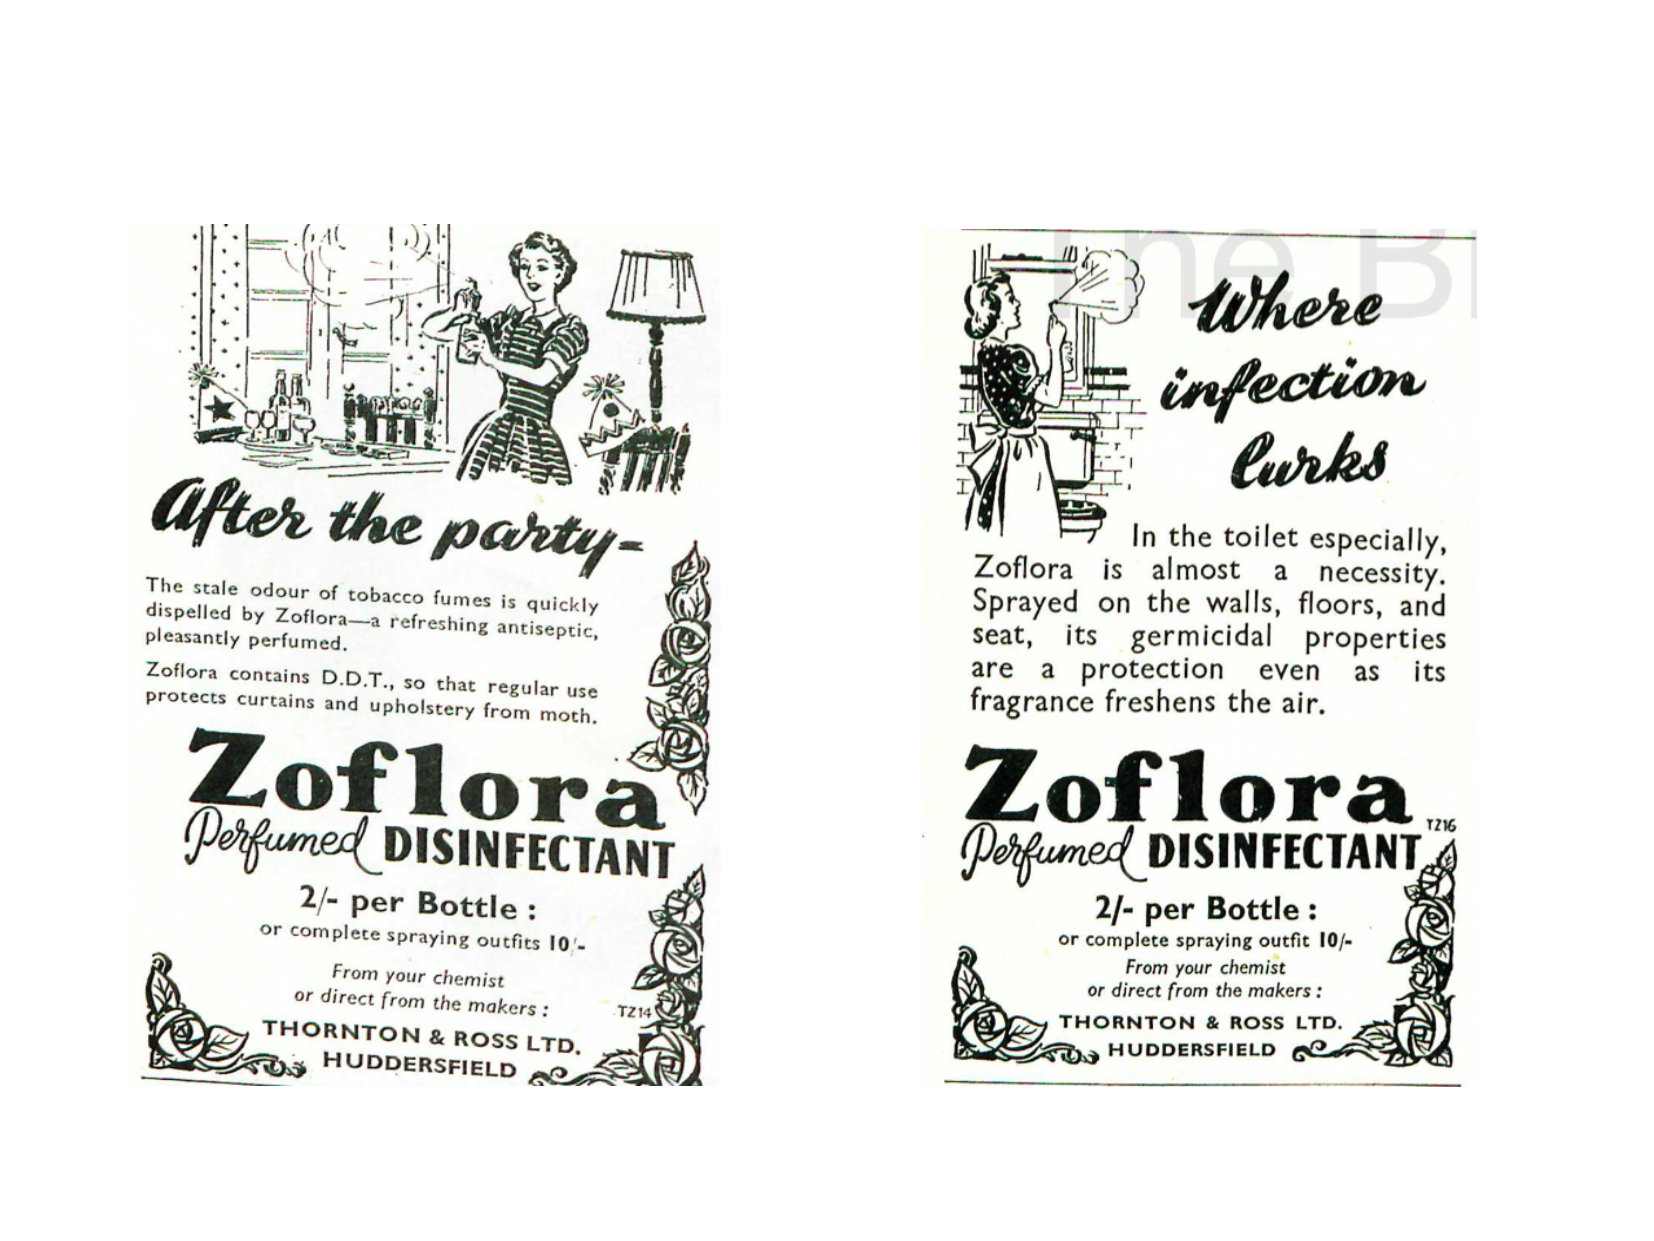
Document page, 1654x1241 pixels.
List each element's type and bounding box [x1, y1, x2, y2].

picture [922, 229, 1477, 1087]
picture [129, 224, 721, 1086]
